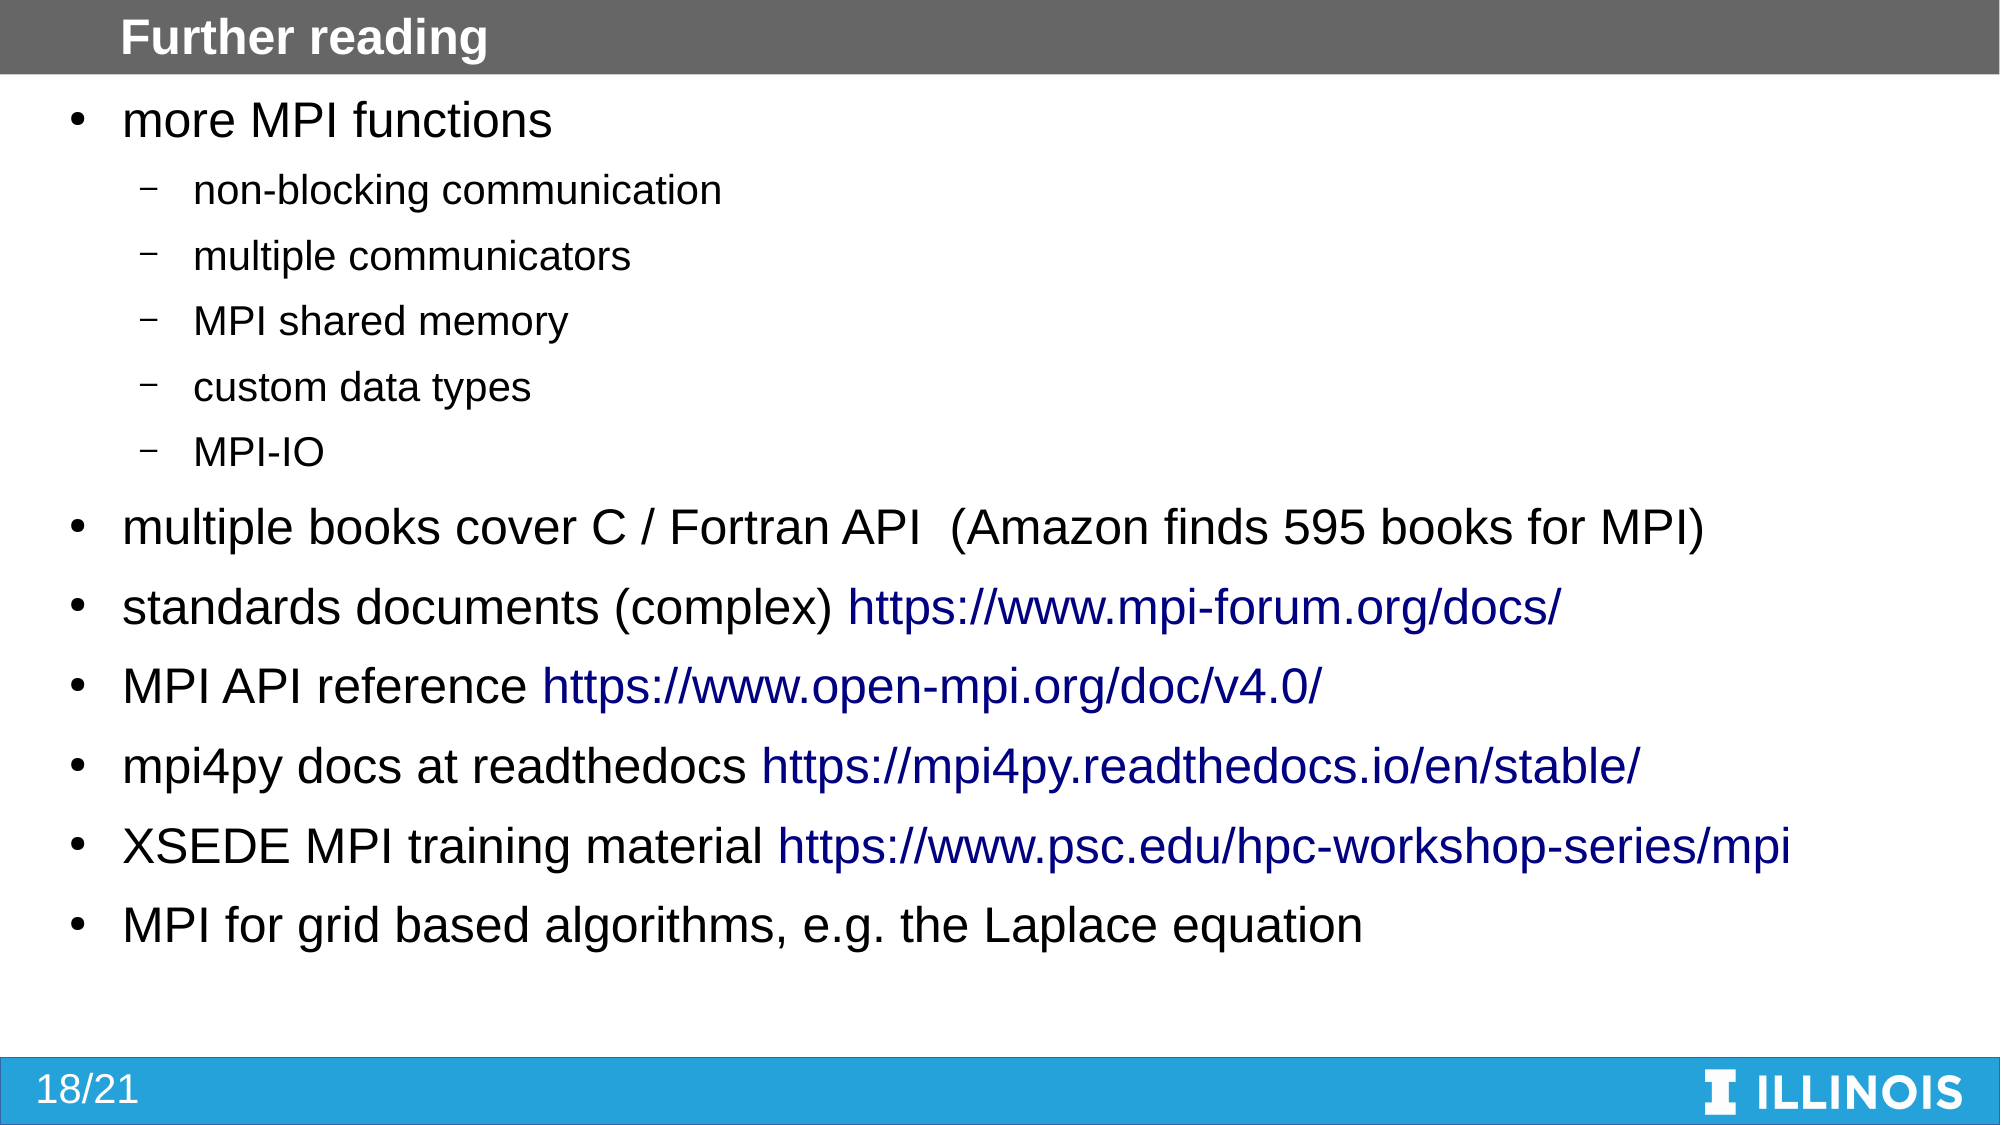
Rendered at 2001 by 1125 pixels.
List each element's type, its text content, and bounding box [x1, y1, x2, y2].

title Further reading [0, 0, 2000, 75]
picture [1705, 1069, 1962, 1115]
list more MPI functions non-blocking communication multiple communicators MPI shared memory custom data types MPI-IO multiple books cover C / Fortran API (Amazon finds 595 books for MPI) standards documents (complex) https://www.mpi-forum.org/docs/ MPI API reference https://www.open-mpi.org/doc/v4.0/ mpi4py docs at readthedocs https://mpi4py.readthedocs.io/en/stable/ XSEDE MPI training material https://www.psc.edu/hpc-workshop-series/mpi MPI for grid based algorithms, e.g. the Laplace equation [51, 97, 1949, 1058]
